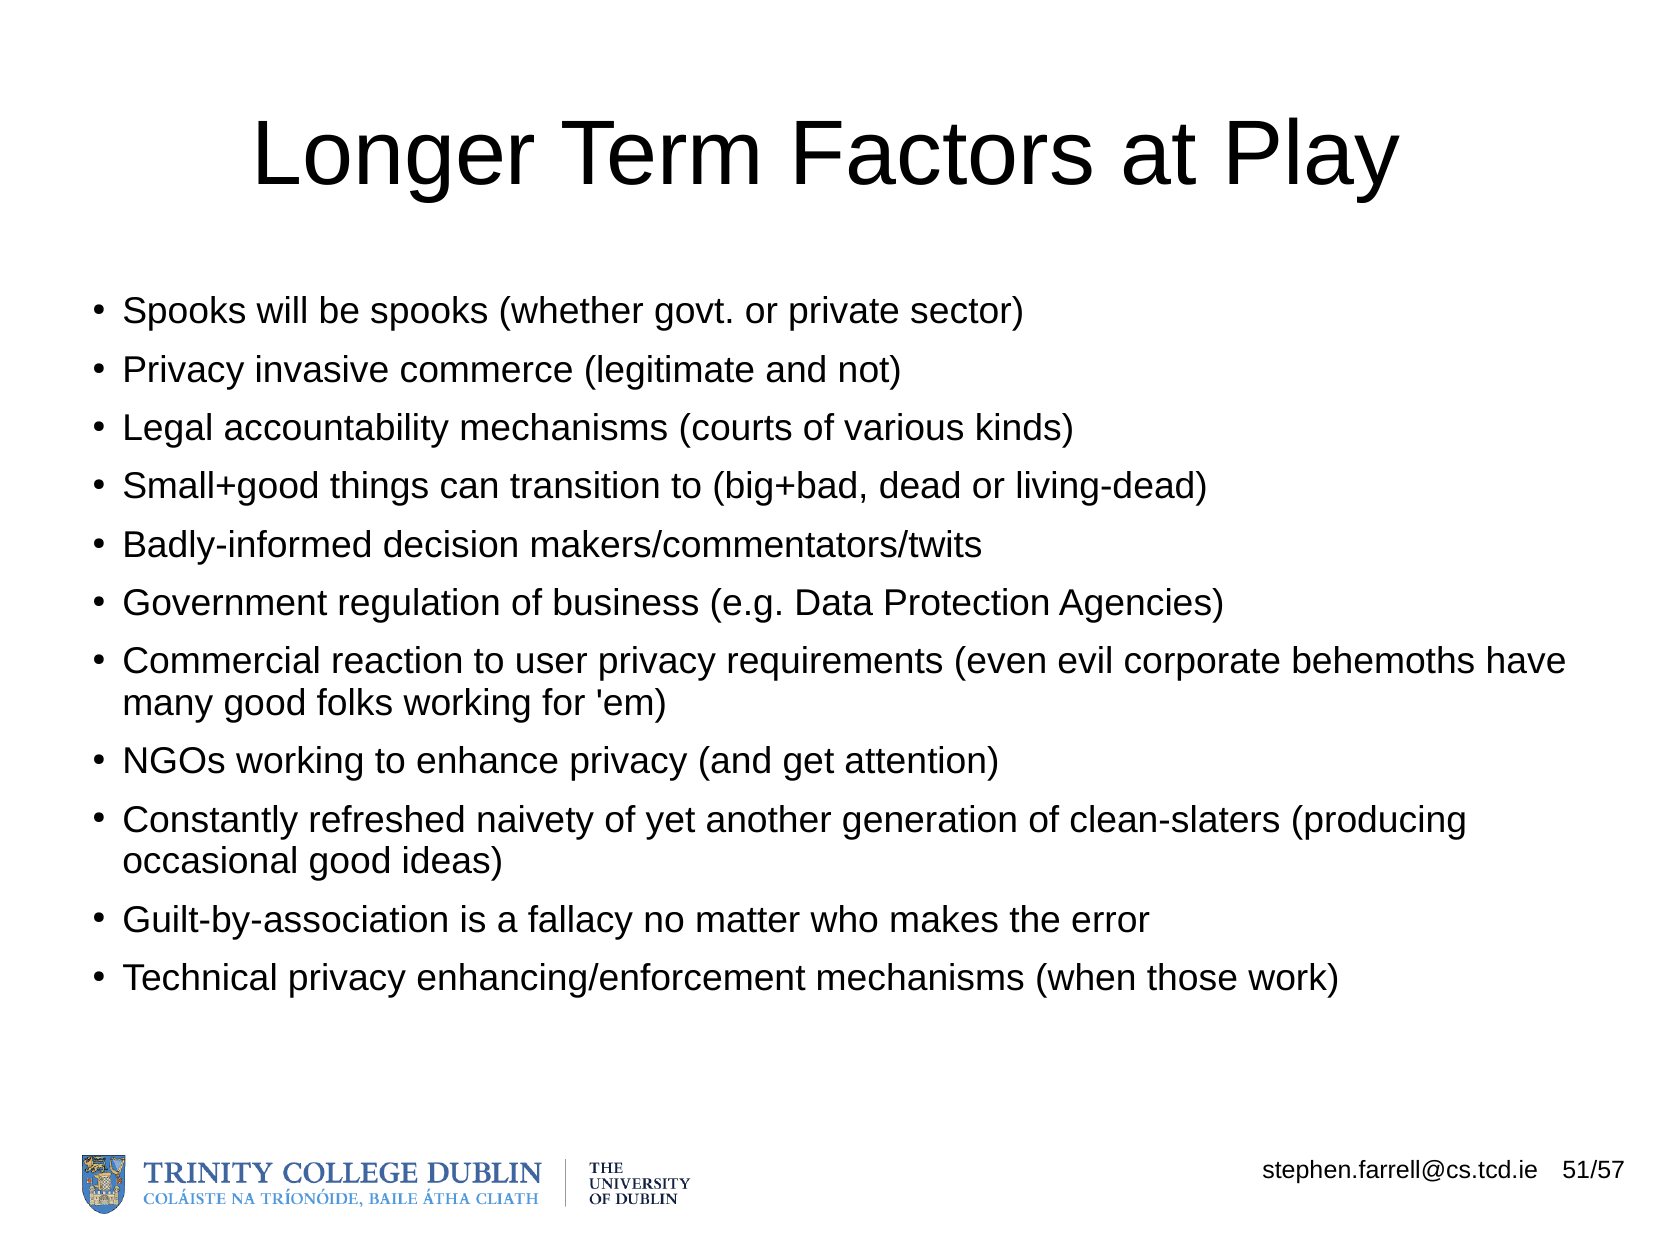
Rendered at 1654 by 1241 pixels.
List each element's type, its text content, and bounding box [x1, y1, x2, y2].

picture [82, 1155, 694, 1214]
title Longer Term Factors at Play [82, 49, 1571, 257]
list Spooks will be spooks (whether govt. or private sector) Privacy invasive commerce (legitimate and not) Legal accountability mechanisms (courts of various kinds) Small+good things can transition to (big+bad, dead or living-dead) Badly-informed decision makers/commentators/twits Government regulation of business (e.g. Data Protection Agencies) Commercial reaction to user privacy requirements (even evil corporate behemoths have many good folks working for 'em) NGOs working to enhance privacy (and get attention) Constantly refreshed naivety of yet another generation of clean-slaters (producing occasional good ideas) Guilt-by-association is a fallacy no matter who makes the error Technical privacy enhancing/enforcement mechanisms (when those work) [82, 290, 1571, 1010]
